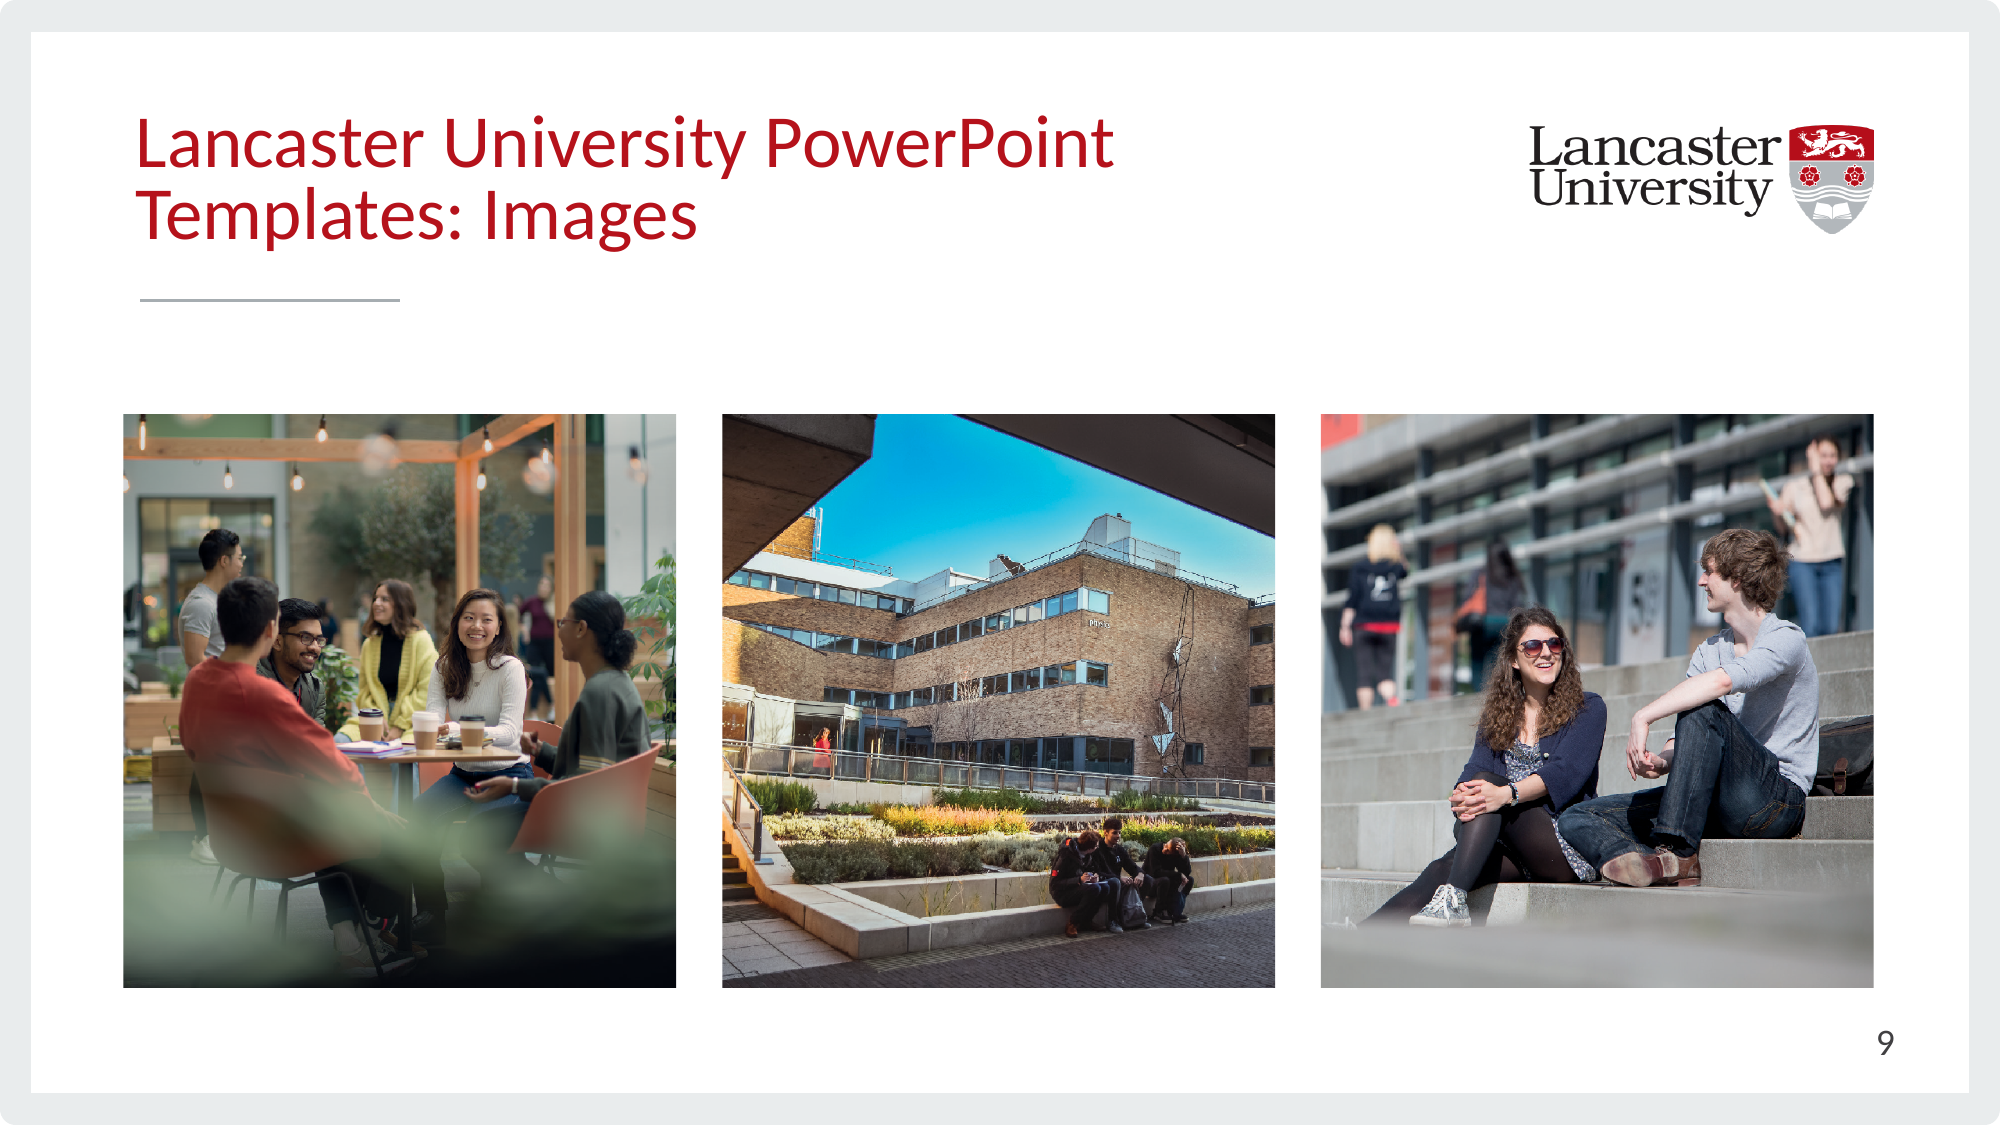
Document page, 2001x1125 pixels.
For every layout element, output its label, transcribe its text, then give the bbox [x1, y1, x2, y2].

text_box [722, 414, 1276, 988]
text_box [1320, 414, 1874, 988]
text_box [123, 414, 677, 988]
title Lancaster University PowerPoint Templates: Images [120, 87, 1363, 278]
slide_number <number> [1459, 1010, 1910, 1071]
